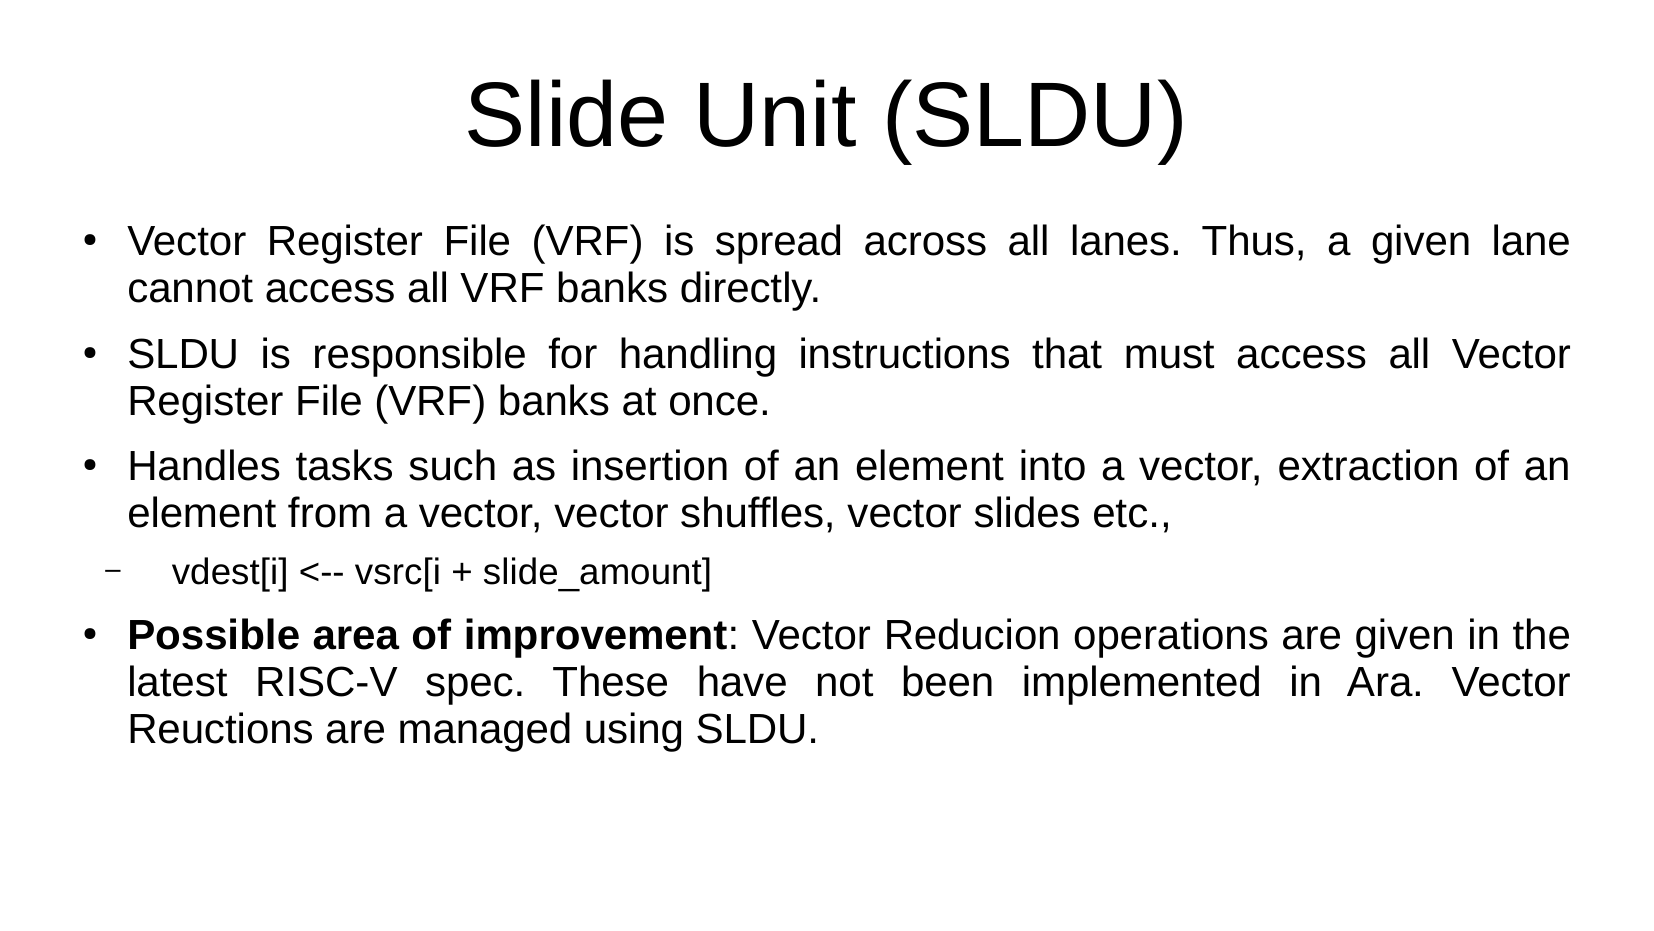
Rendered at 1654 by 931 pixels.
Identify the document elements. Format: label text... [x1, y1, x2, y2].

list Vector Register File (VRF) is spread across all lanes. Thus, a given lane cannot access all VRF banks directly. SLDU is responsible for handling instructions that must access all Vector Register File (VRF) banks at once. Handles tasks such as insertion of an element into a vector, extraction of an element from a vector, vector shuffles, vector slides etc., vdest[i] <-- vsrc[i + slide_amount] Possible area of improvement: Vector Reducion operations are given in the latest RISC-V spec. These have not been implemented in Ara. Vector Reuctions are managed using SLDU. [82, 217, 1571, 758]
title Slide Unit (SLDU) [82, 37, 1571, 193]
